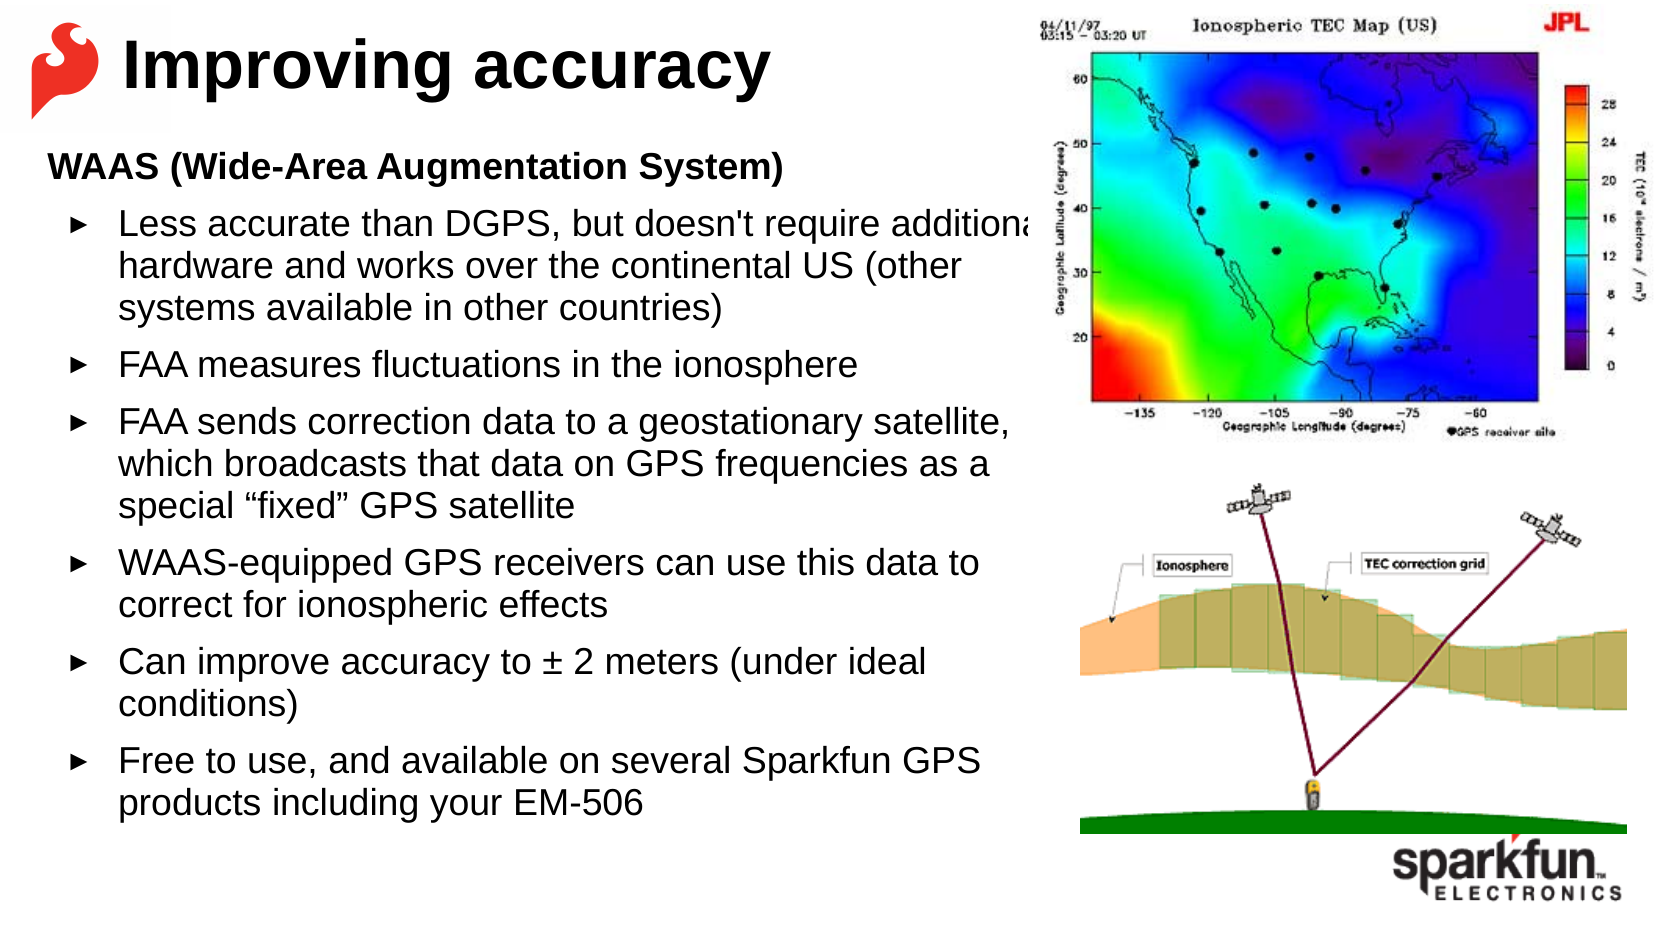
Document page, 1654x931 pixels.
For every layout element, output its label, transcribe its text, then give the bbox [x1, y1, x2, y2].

list WAAS (Wide-Area Augmentation System) Less accurate than DGPS, but doesn't require additional hardware and works over the continental US (other systems available in other countries) FAA measures fluctuations in the ionosphere FAA sends correction data to a geostationary satellite, which broadcasts that data on GPS frequencies as a special “fixed” GPS satellite WAAS-equipped GPS receivers can use this data to correct for ionospheric effects Can improve accuracy to ± 2 meters (under ideal conditions) Free to use, and available on several Sparkfun GPS products including your EM-506 [0, 145, 1052, 826]
title Improving accuracy [122, 26, 1028, 104]
picture [1080, 471, 1651, 926]
picture [0, 5, 171, 133]
picture [1028, 4, 1654, 444]
